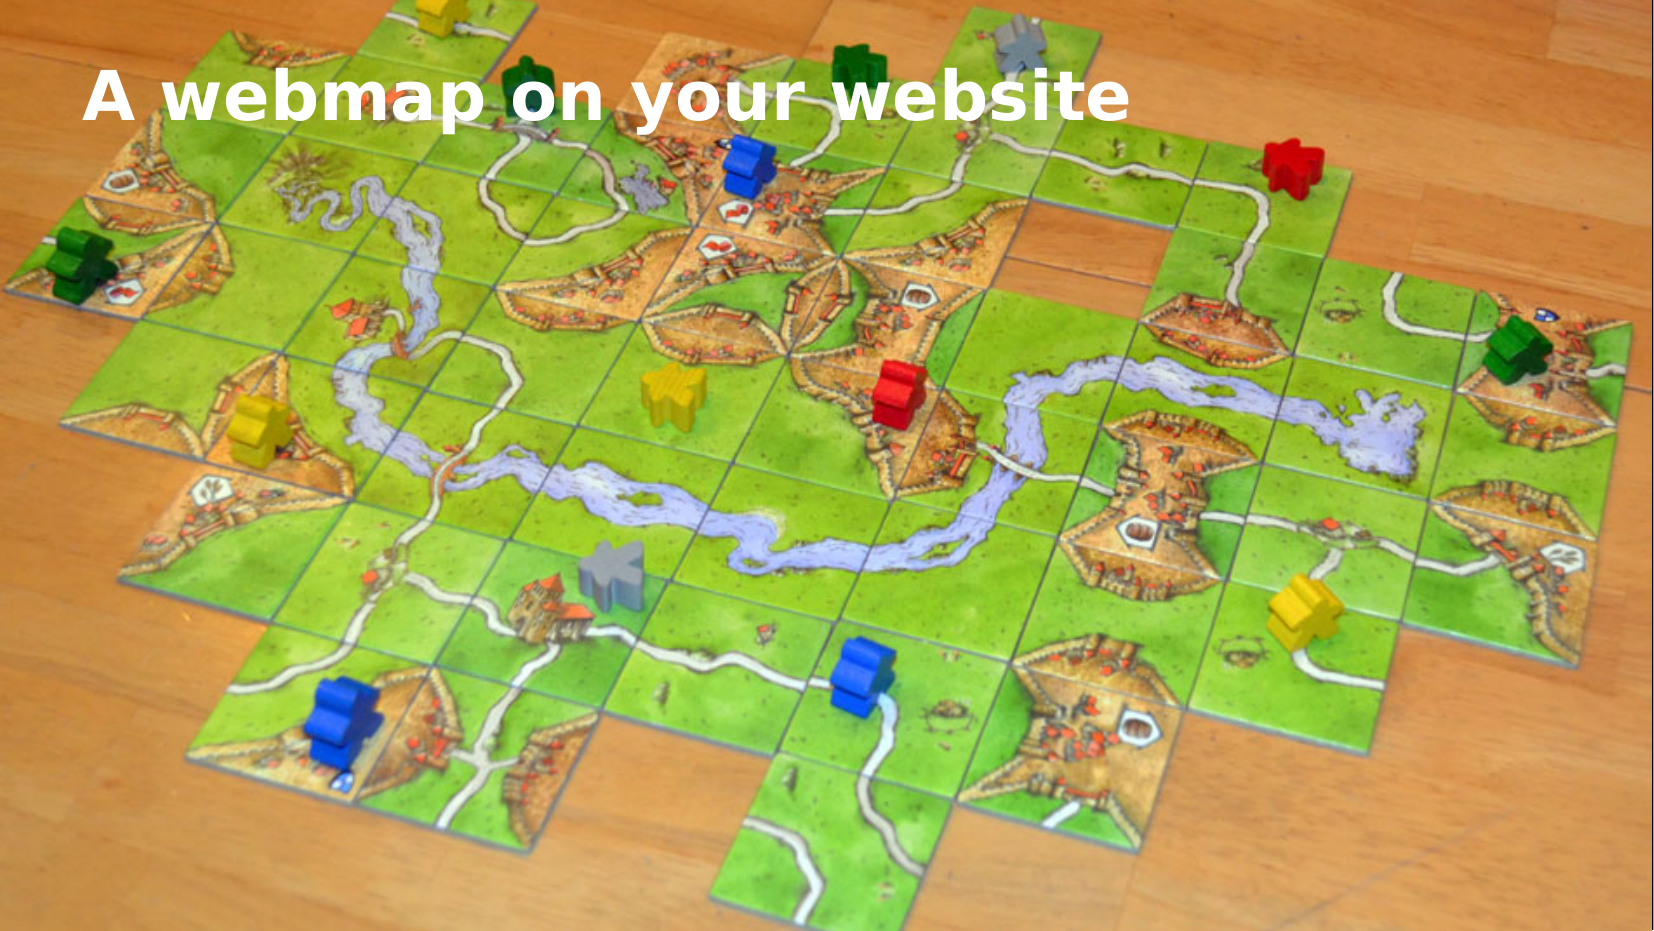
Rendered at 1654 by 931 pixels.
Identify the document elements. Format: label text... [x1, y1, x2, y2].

picture [0, 0, 1652, 931]
title A webmap on your website [82, 56, 1571, 217]
